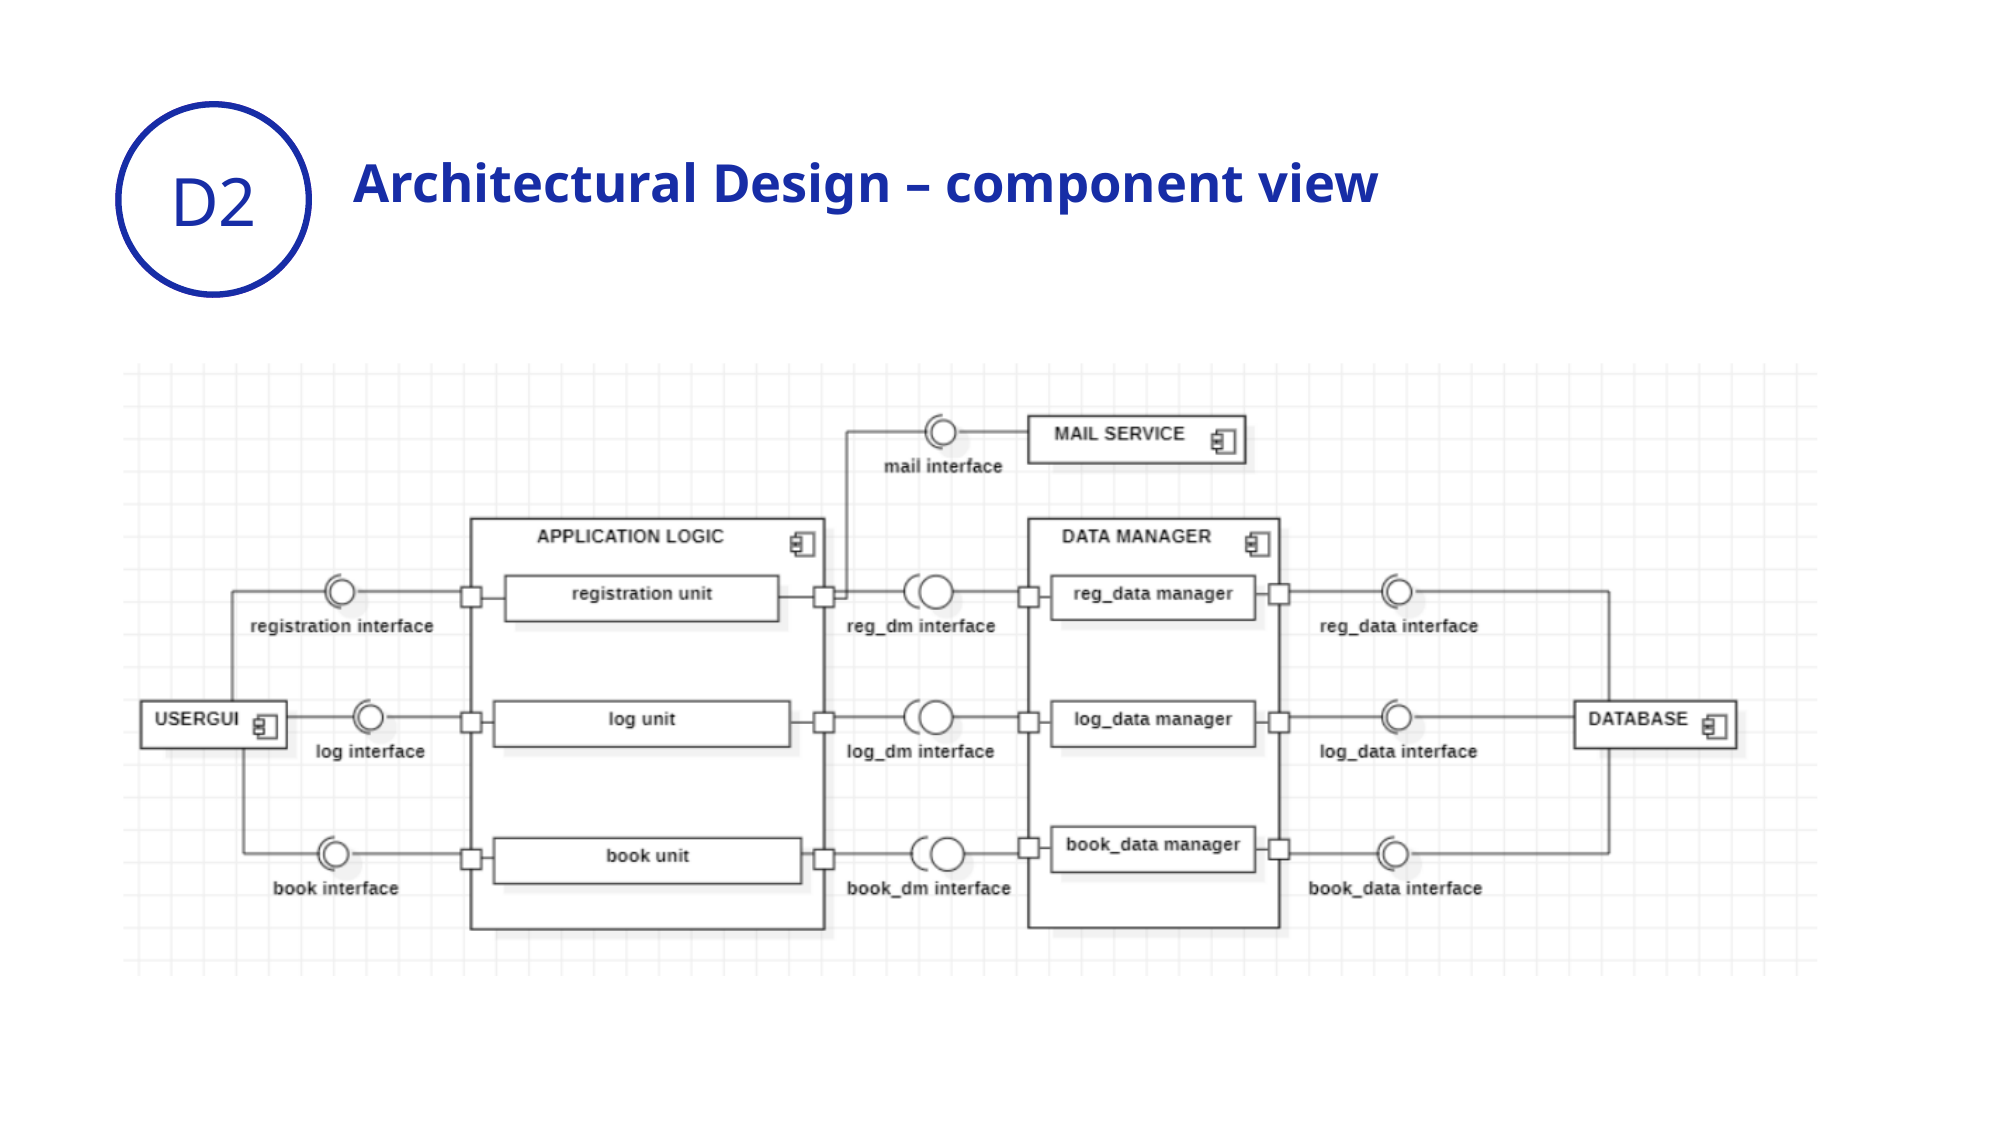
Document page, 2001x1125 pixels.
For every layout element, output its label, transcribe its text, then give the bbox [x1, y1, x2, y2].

picture [118, 341, 1830, 976]
text_box D2 [118, 104, 309, 295]
list Architectural Design – component view [338, 149, 1649, 223]
